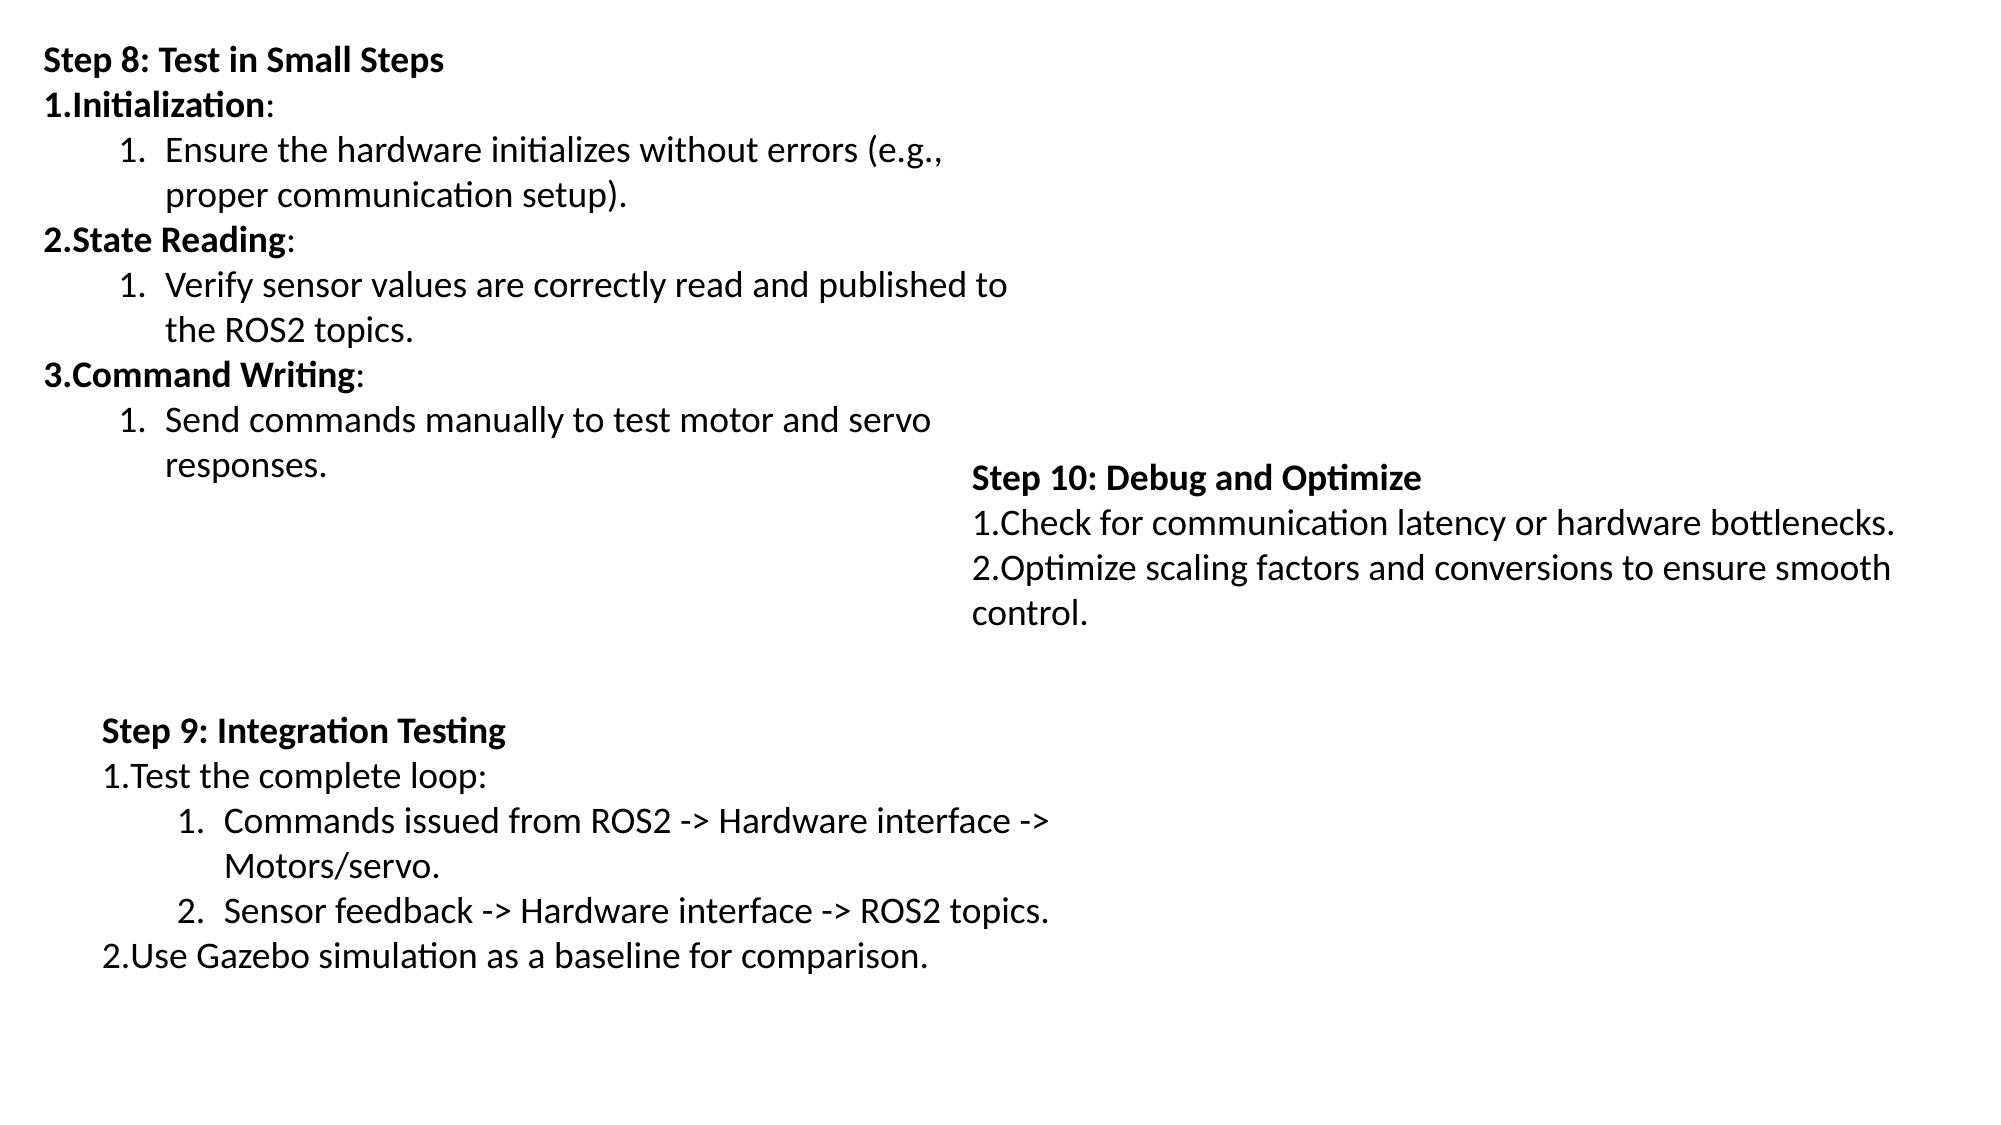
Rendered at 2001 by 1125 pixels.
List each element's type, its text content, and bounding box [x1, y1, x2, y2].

text_box Step 8: Test in Small Steps Initialization: Ensure the hardware initializes without errors (e.g., proper communication setup). State Reading: Verify sensor values are correctly read and published to the ROS2 topics. Command Writing: Send commands manually to test motor and servo responses. [28, 28, 1029, 493]
text_box Step 10: Debug and Optimize Check for communication latency or hardware bottlenecks. Optimize scaling factors and conversions to ensure smooth control. [957, 445, 1958, 641]
text_box Step 9: Integration Testing Test the complete loop: Commands issued from ROS2 -> Hardware interface -> Motors/servo. Sensor feedback -> Hardware interface -> ROS2 topics. Use Gazebo simulation as a baseline for comparison. [87, 698, 1088, 984]
